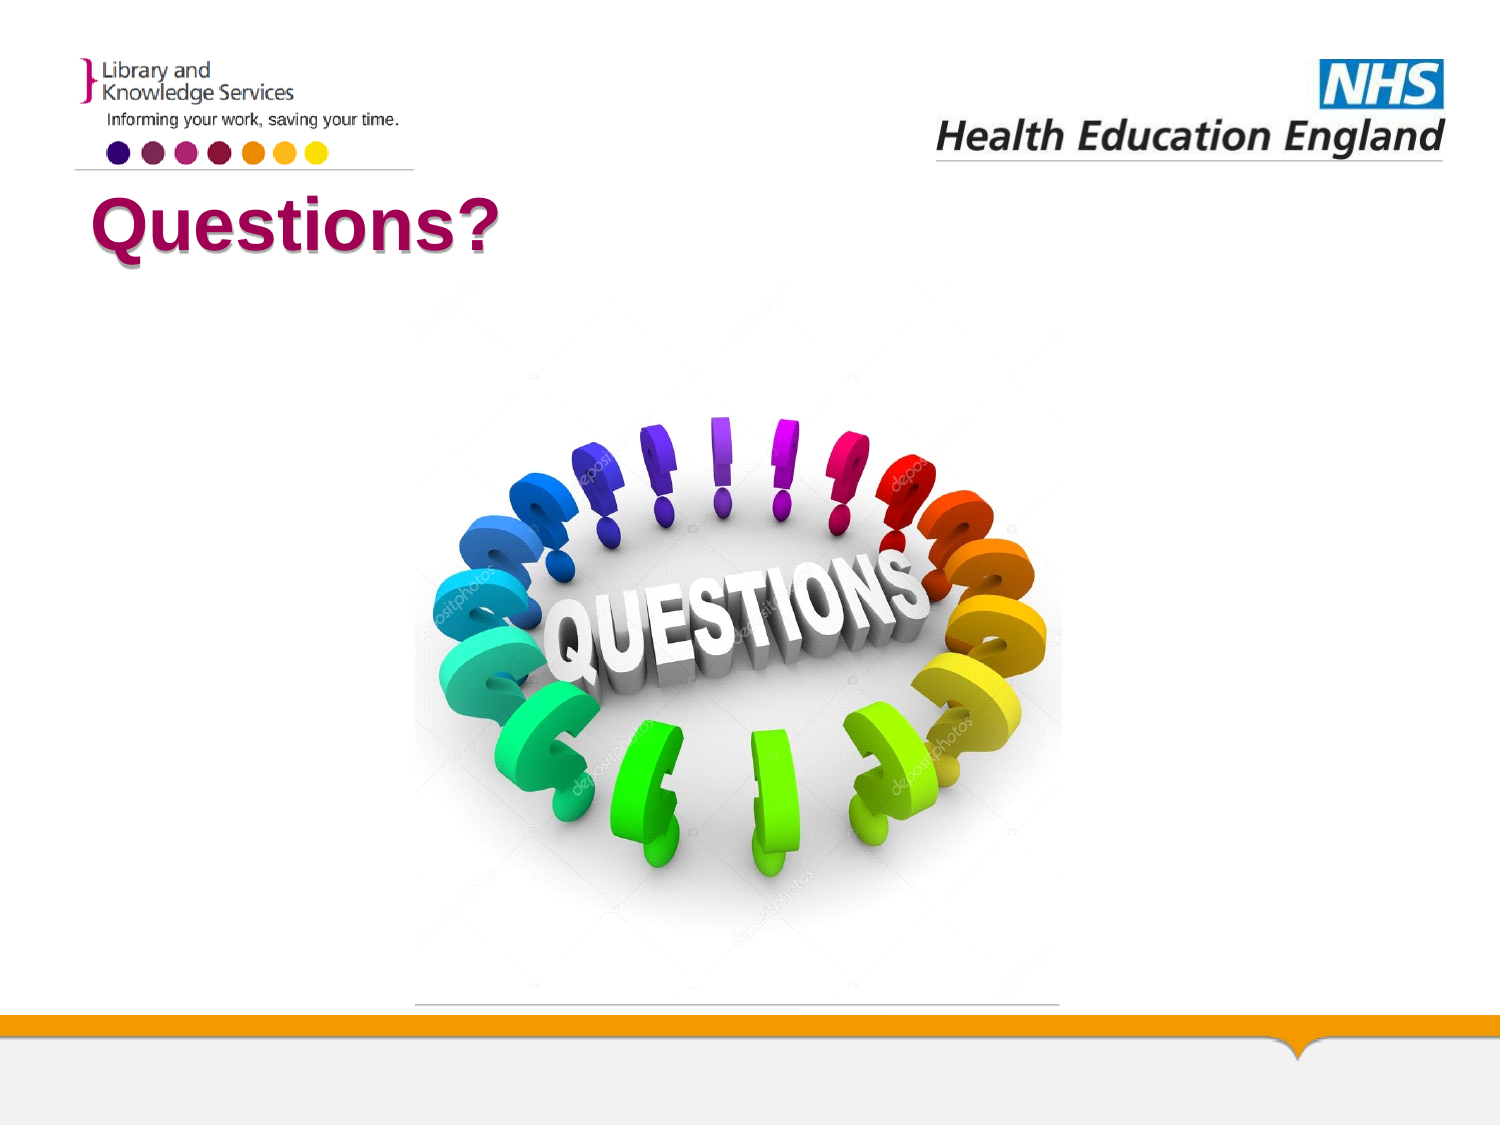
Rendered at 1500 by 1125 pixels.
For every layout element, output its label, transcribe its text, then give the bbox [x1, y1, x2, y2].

picture [415, 281, 1063, 1004]
picture [75, 54, 416, 169]
title Questions? [75, 181, 1351, 294]
